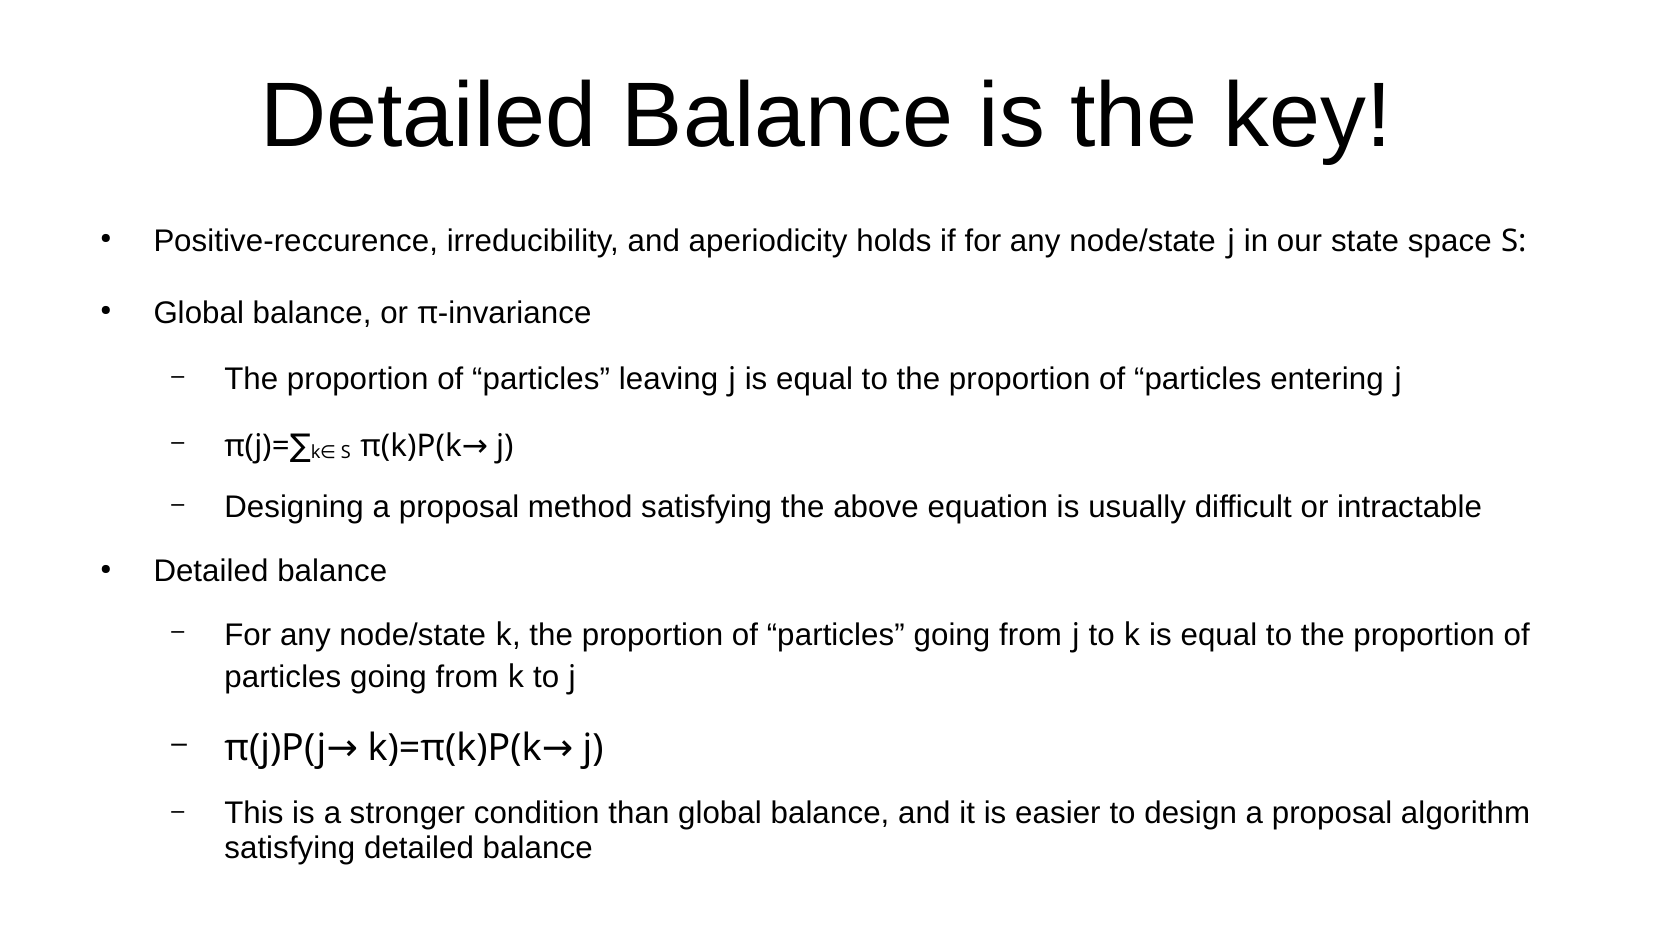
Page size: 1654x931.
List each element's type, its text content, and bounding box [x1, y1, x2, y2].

list Positive-reccurence, irreducibility, and aperiodicity holds if for any node/state j in our state space S: Global balance, or π-invariance The proportion of “particles” leaving j is equal to the proportion of “particles entering j π(j)=∑k∈ S π(k)P(k→ j) Designing a proposal method satisfying the above equation is usually difficult or intractable Detailed balance For any node/state k, the proportion of “particles” going from j to k is equal to the proportion of particles going from k to j π(j)P(j→ k)=π(k)P(k→ j) This is a stronger condition than global balance, and it is easier to design a proposal algorithm satisfying detailed balance [82, 217, 1571, 901]
title Detailed Balance is the key! [82, 37, 1571, 193]
